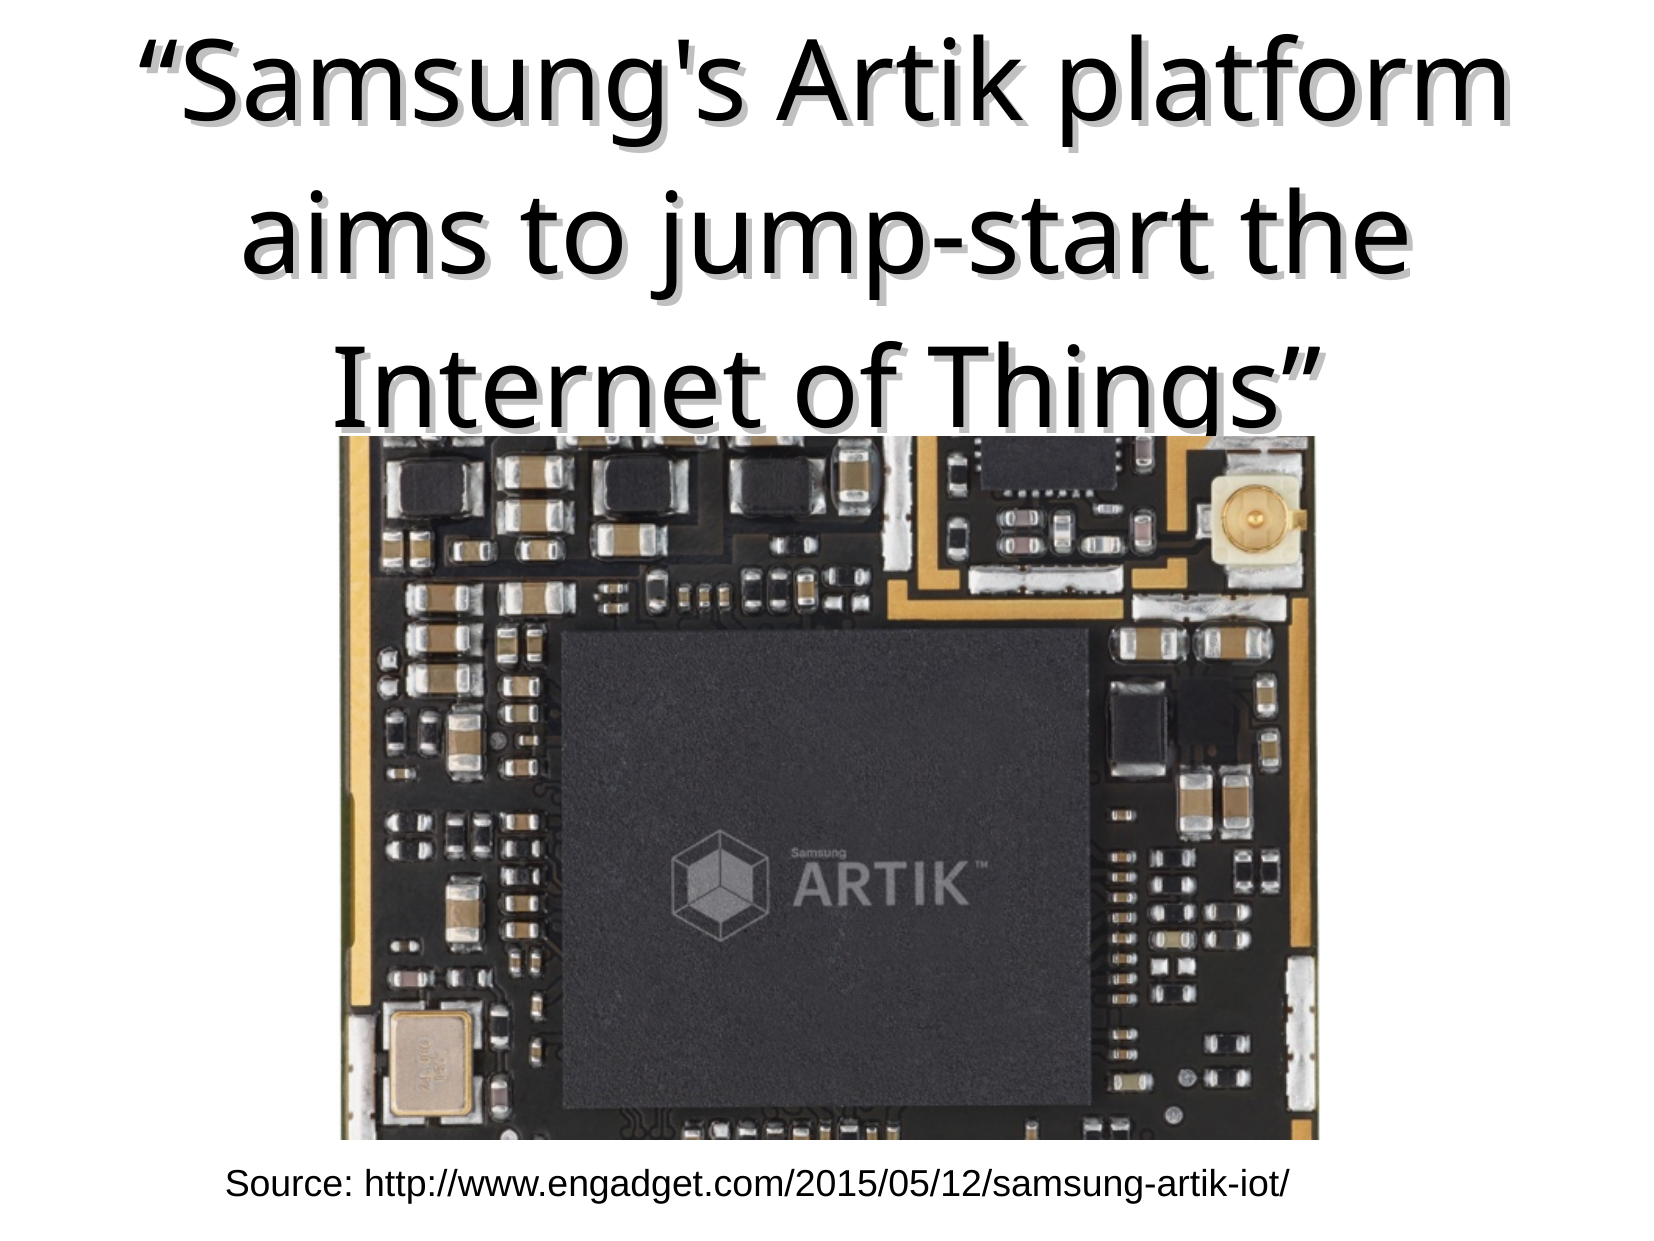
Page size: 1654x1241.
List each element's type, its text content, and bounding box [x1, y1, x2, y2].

text_box Source: http://www.engadget.com/2015/05/12/samsung-artik-iot/ [210, 1155, 1305, 1212]
picture [335, 436, 1321, 1141]
title “Samsung's Artik platform aims to jump-start the Internet of Things” [82, 40, 1571, 421]
